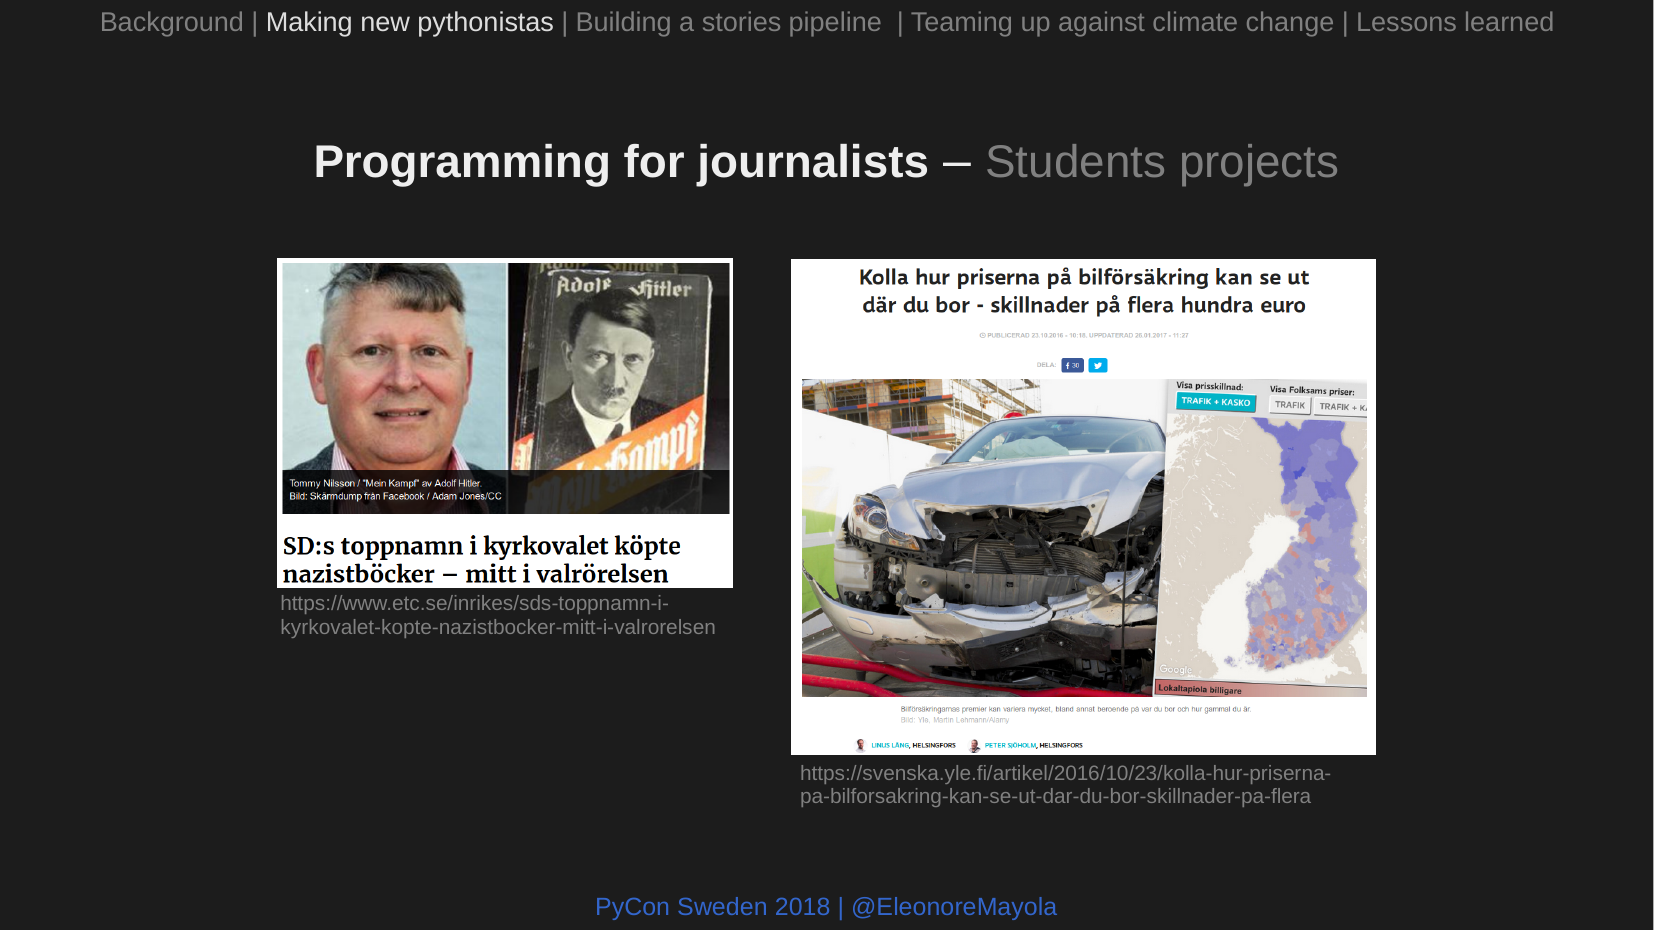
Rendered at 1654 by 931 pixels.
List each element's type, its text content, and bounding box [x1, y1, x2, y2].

picture [791, 259, 1376, 753]
text_box Background | Making new pythonistas | Building a stories pipeline | Teaming up against climate change | Lessons learned [0, 0, 1654, 57]
text_box PyCon Sweden 2018 | @EleonoreMayola [460, 885, 1193, 931]
picture [277, 258, 733, 584]
text_box https://svenska.yle.fi/artikel/2016/10/23/kolla-hur-priserna-pa-bilforsakring-kan-se-ut-dar-du-bor-skillnader-pa-flera [785, 753, 1376, 816]
text_box Programming for journalists – Students projects [200, 124, 1453, 196]
text_box https://www.etc.se/inrikes/sds-toppnamn-i-kyrkovalet-kopte-nazistbocker-mitt-i-valrorelsen [265, 584, 739, 668]
